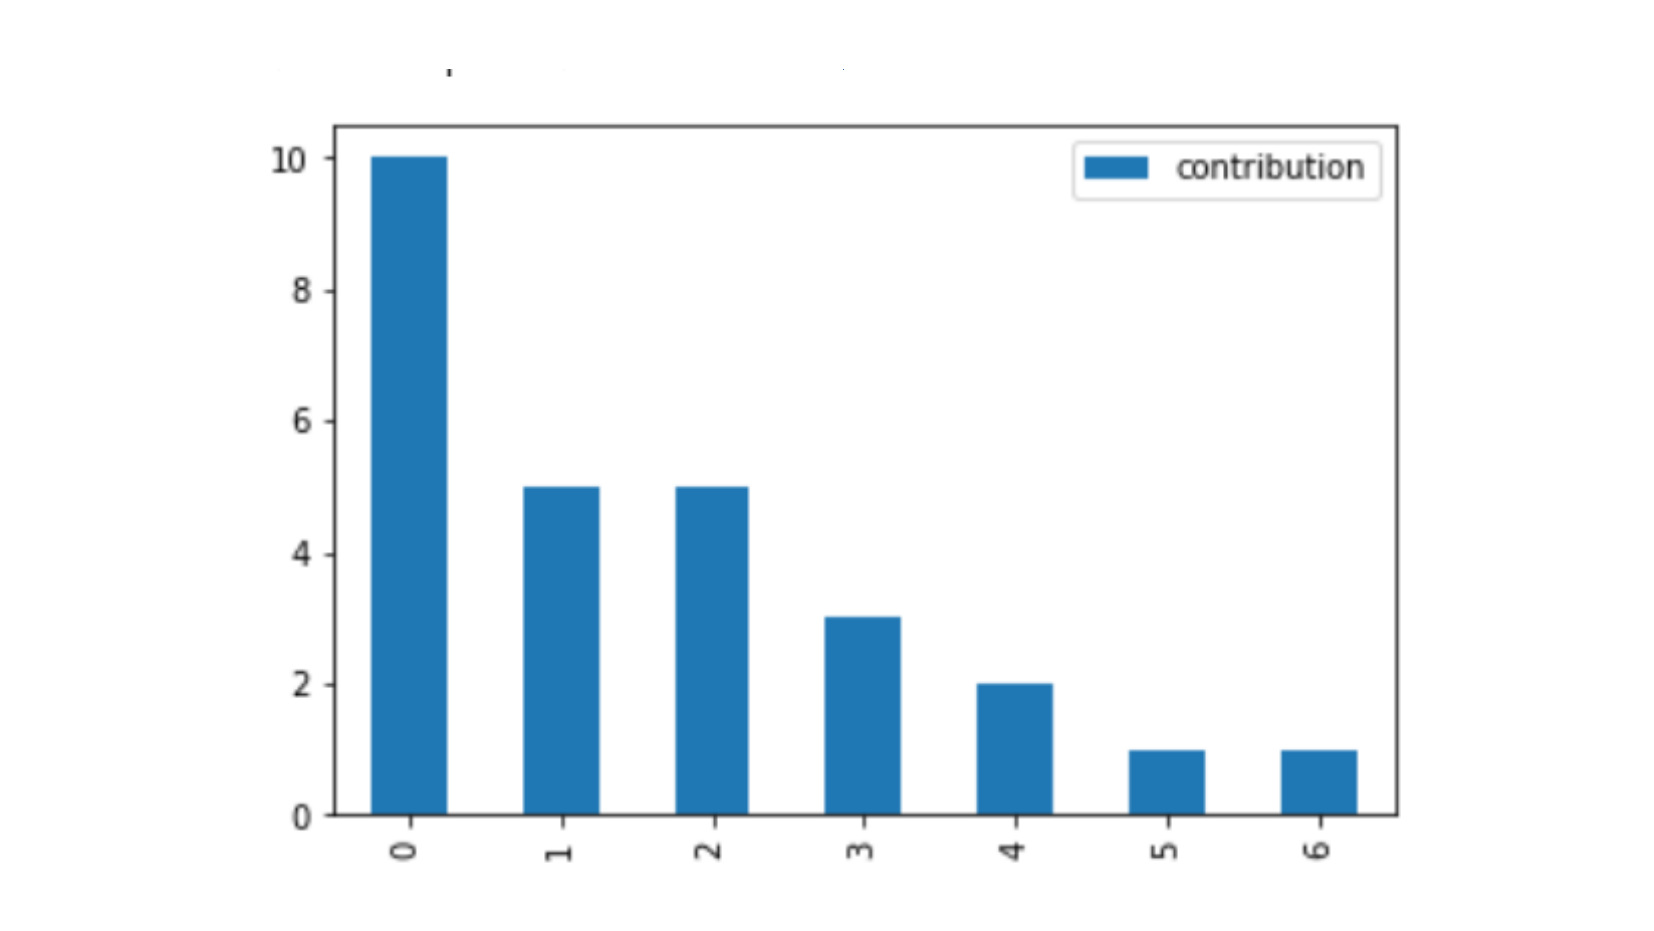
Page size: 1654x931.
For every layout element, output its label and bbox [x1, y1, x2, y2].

picture [254, 69, 1433, 907]
